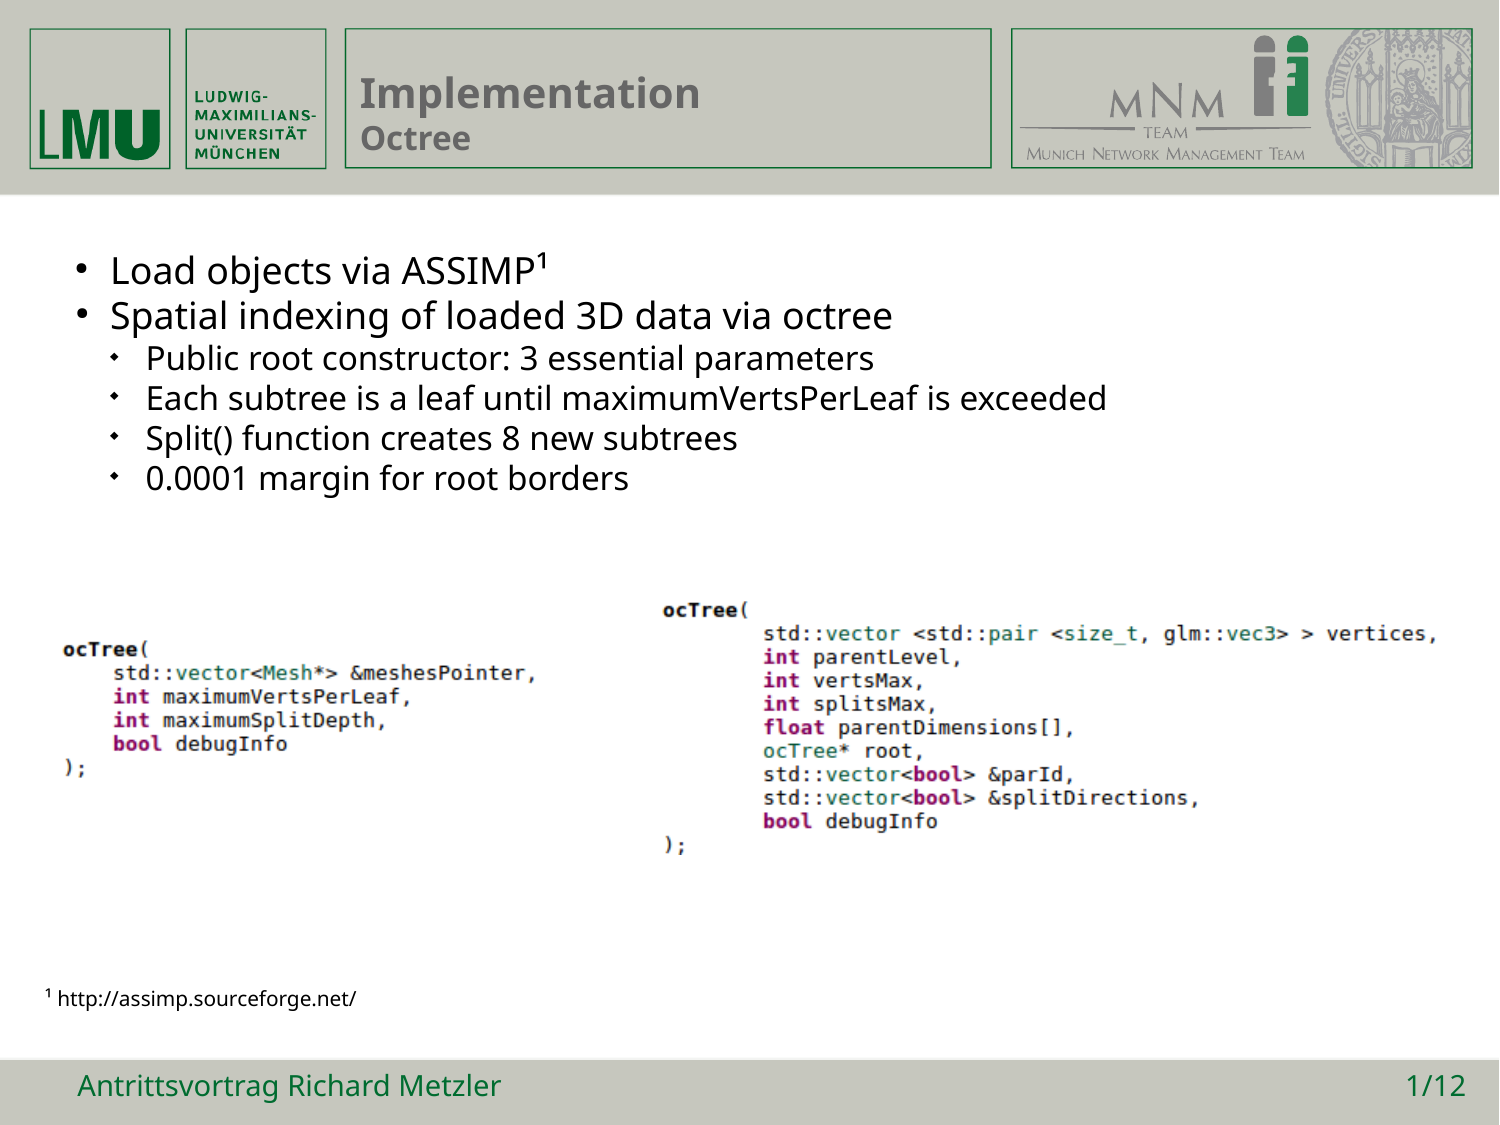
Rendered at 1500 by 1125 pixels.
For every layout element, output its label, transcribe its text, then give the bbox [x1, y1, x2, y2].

text_box Implementation Octree [345, 59, 986, 165]
text_box 1/12 [1320, 1059, 1482, 1107]
picture [0, 0, 1499, 196]
picture [652, 600, 1441, 856]
text_box Antrittsvortrag Richard Metzler [62, 1059, 1245, 1107]
text_box ¹ http://assimp.sourceforge.net/ [30, 978, 1425, 1040]
text_box Load objects via ASSIMP¹ Spatial indexing of loaded 3D data via octree Public root constructor: 3 essential parameters Each subtree is a leaf until maximumVertsPerLeaf is exceeded Split() function creates 8 new subtrees 0.0001 margin for root borders [60, 239, 1456, 661]
picture [0, 1058, 1499, 1125]
picture [60, 636, 543, 781]
